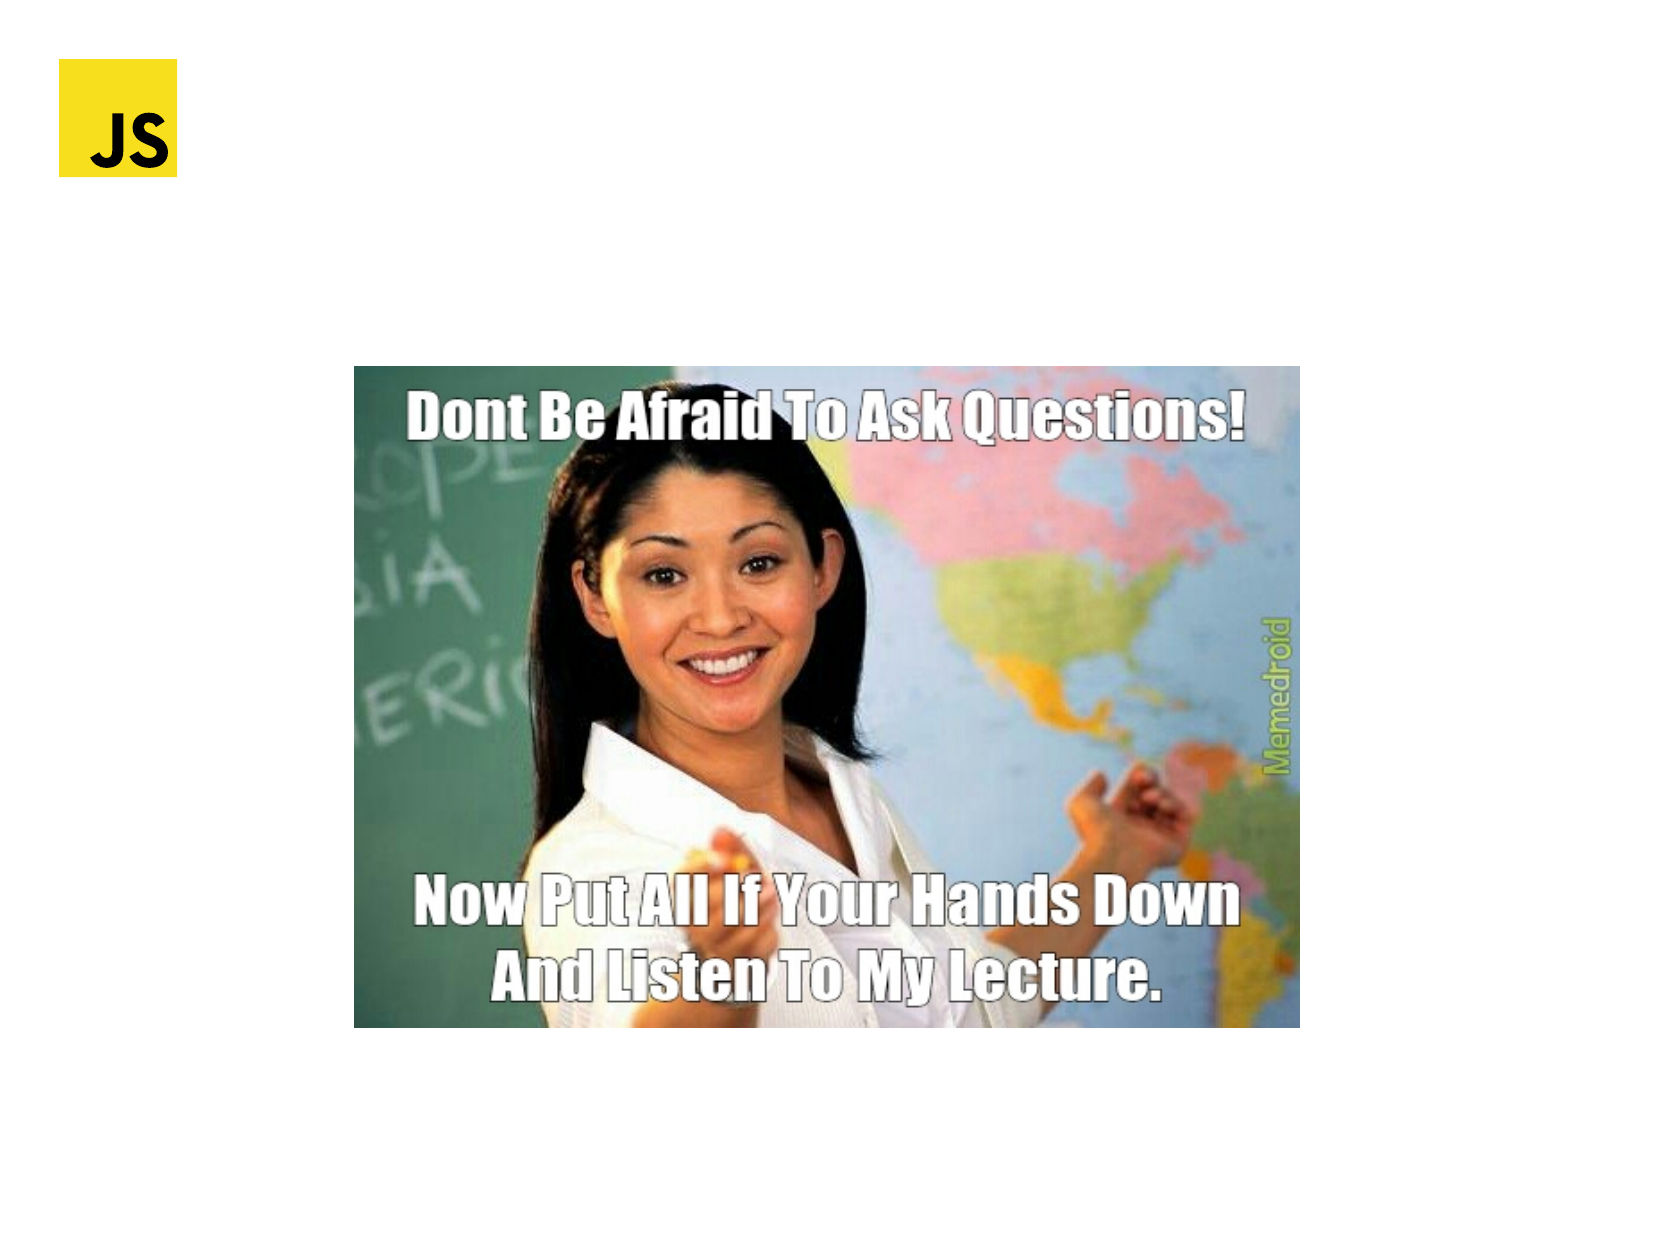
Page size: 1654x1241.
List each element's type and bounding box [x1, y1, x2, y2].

picture [354, 366, 1300, 1028]
